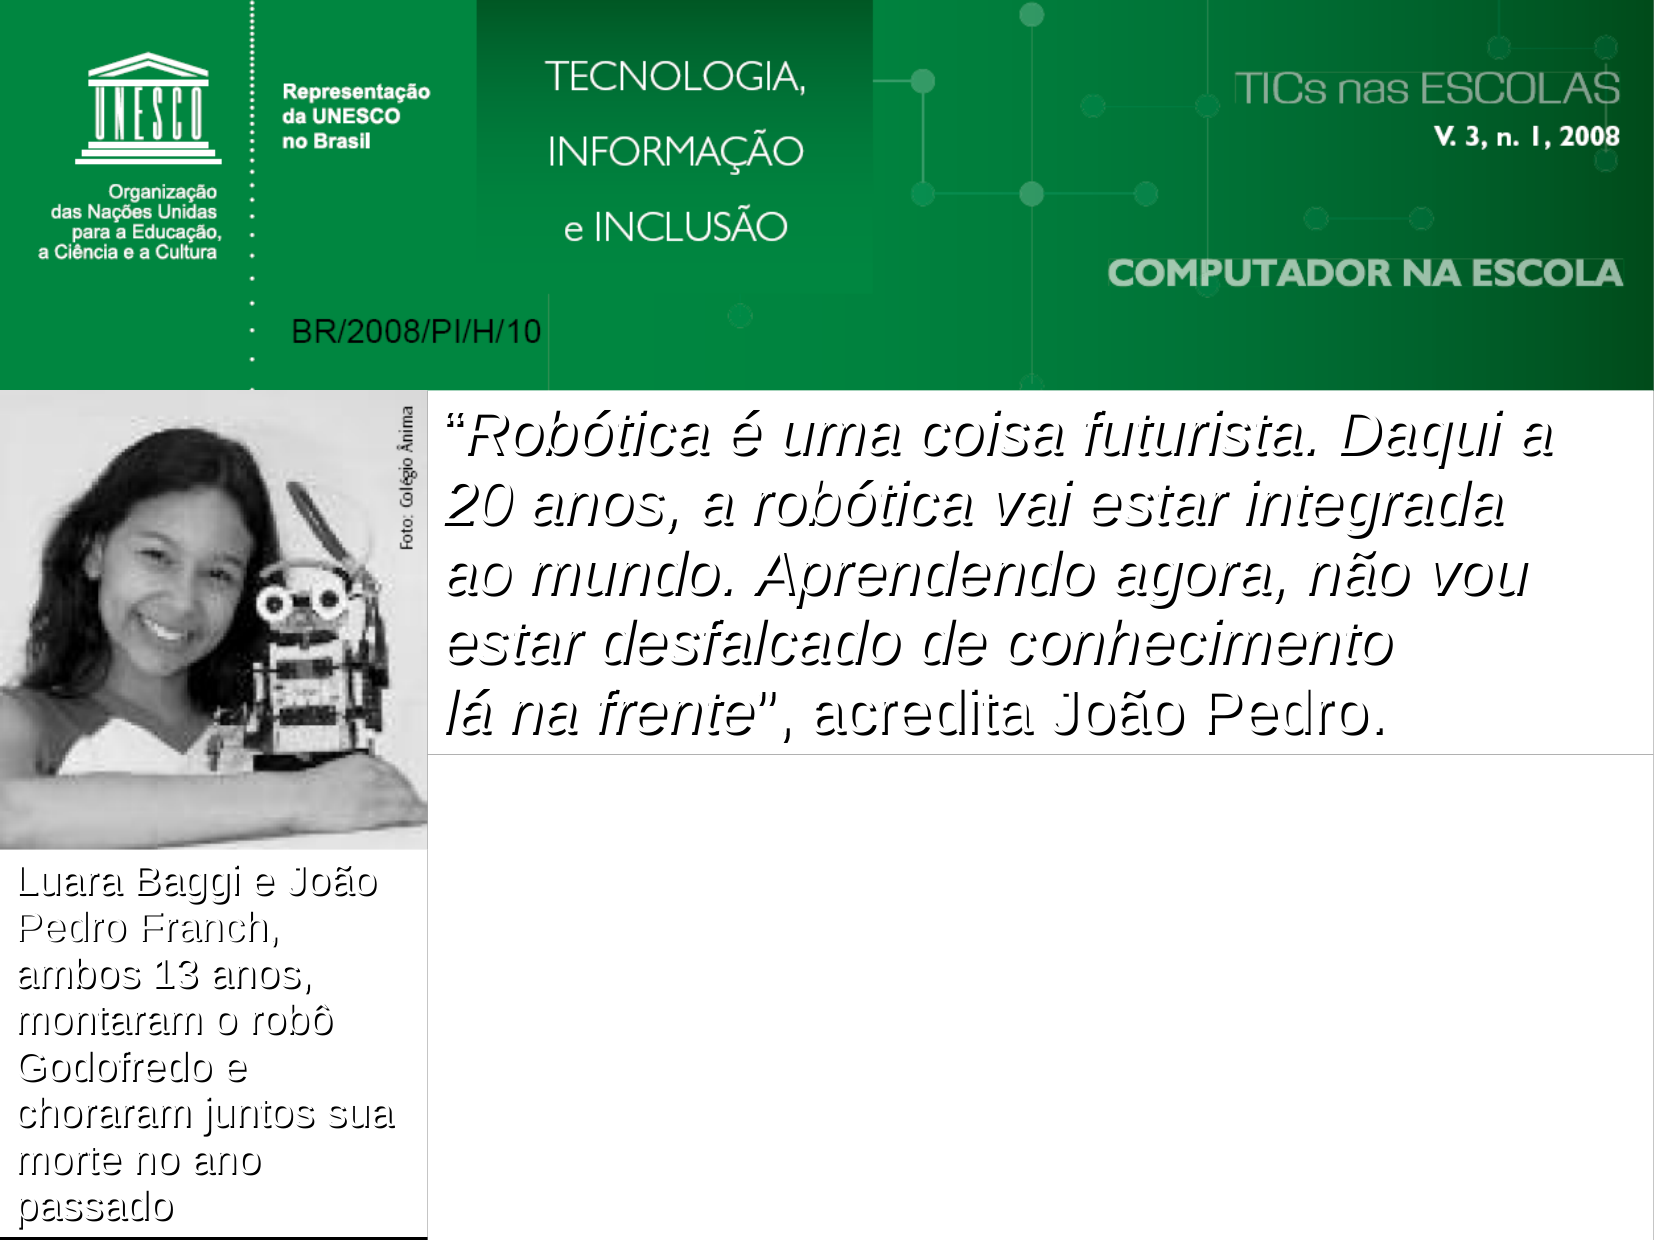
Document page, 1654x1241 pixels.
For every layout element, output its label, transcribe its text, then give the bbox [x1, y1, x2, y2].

picture [0, 0, 1654, 849]
text_box “Robótica é uma coisa futurista. Daqui a 20 anos, a robótica vai estar integrada ao mundo. Aprendendo agora, não vou estar desfalcado de conhecimento lá na frente”, acredita João Pedro. [427, 390, 1654, 754]
text_box [427, 754, 1654, 1241]
text_box Luara Baggi e João Pedro Franch, ambos 13 anos, montaram o robô Godofredo e choraram juntos sua morte no ano passado [0, 849, 427, 1237]
